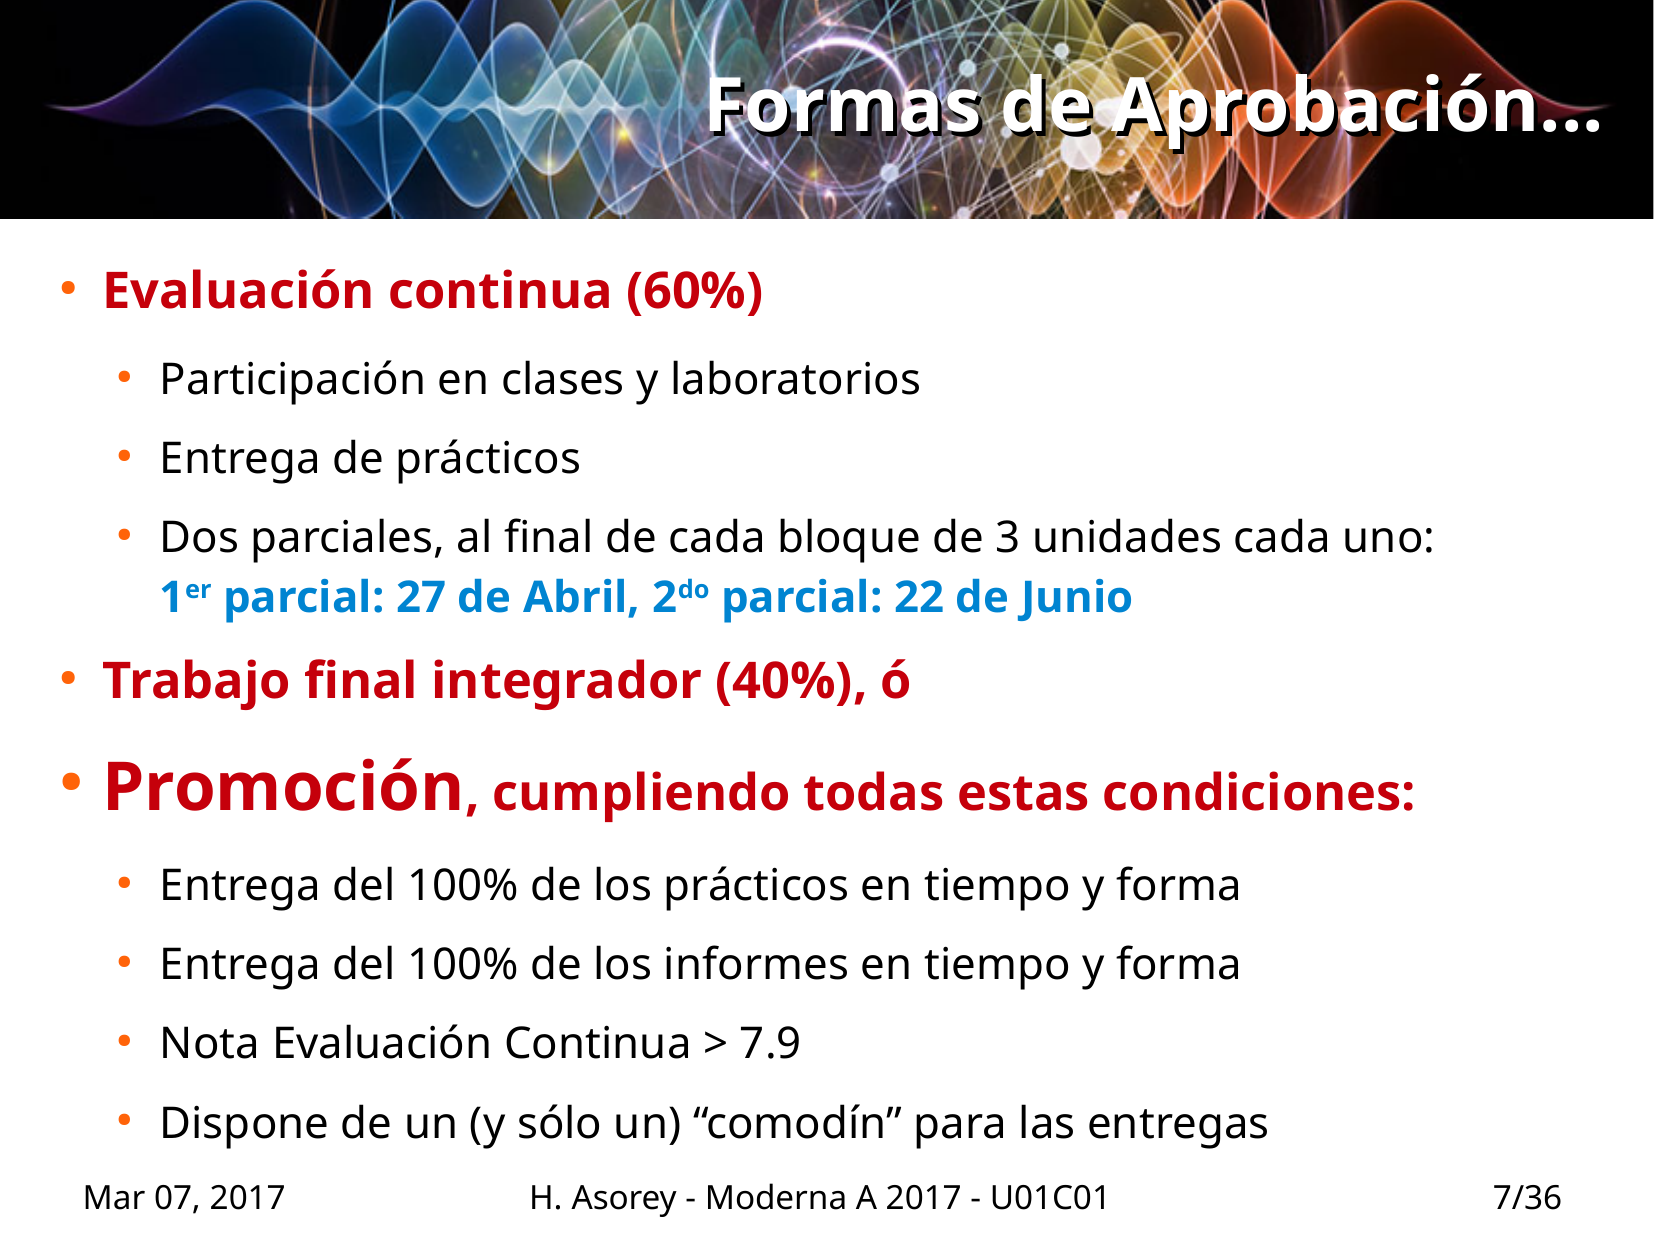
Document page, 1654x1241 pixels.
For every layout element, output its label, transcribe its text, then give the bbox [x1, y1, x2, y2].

picture [0, 0, 1654, 219]
list Evaluación continua (60%) Participación en clases y laboratorios Entrega de prácticos Dos parciales, al final de cada bloque de 3 unidades cada uno: 1er parcial: 27 de Abril, 2do parcial: 22 de Junio Trabajo final integrador (40%), ó Promoción, cumpliendo todas estas condiciones: Entrega del 100% de los prácticos en tiempo y forma Entrega del 100% de los informes en tiempo y forma Nota Evaluación Continua > 7.9 Dispone de un (y sólo un) “comodín” para las entregas [45, 255, 1606, 1156]
title Formas de Aprobación... [45, 15, 1606, 191]
